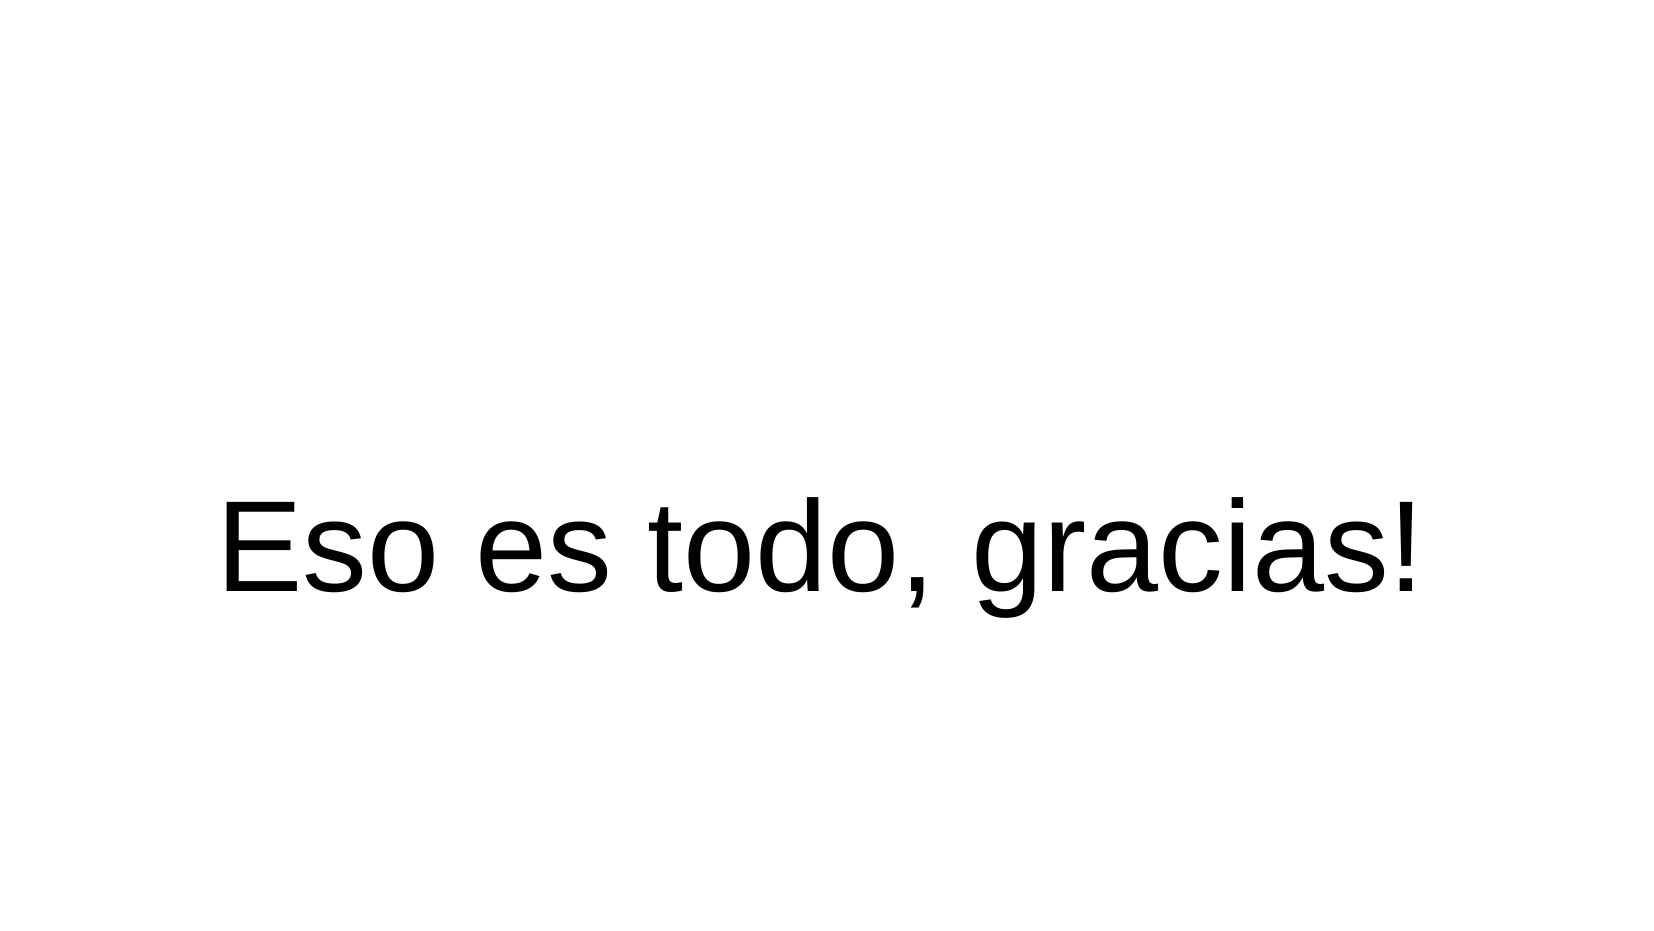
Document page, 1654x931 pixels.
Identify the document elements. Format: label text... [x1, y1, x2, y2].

title Eso es todo, gracias! [76, 442, 1565, 650]
